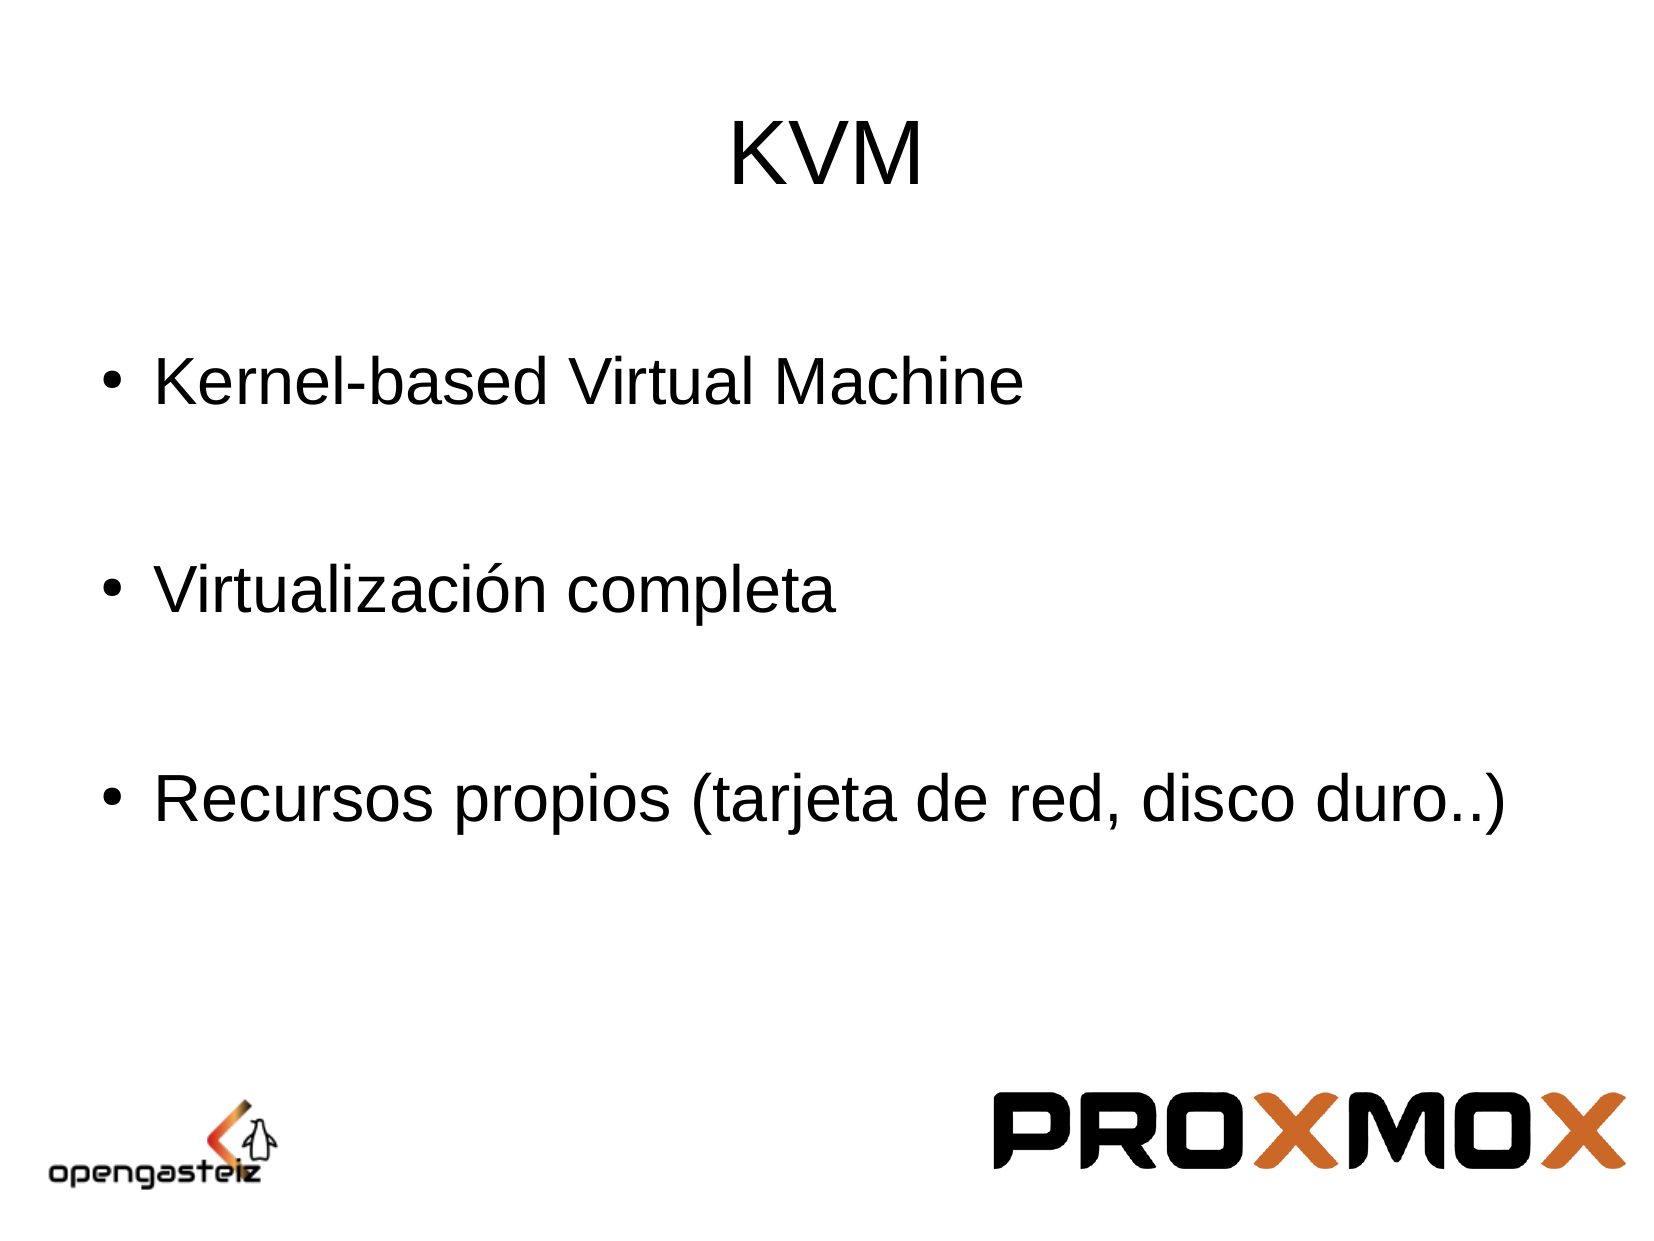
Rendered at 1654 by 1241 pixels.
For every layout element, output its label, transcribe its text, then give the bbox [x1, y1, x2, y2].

title KVM [82, 49, 1571, 257]
picture [35, 1086, 297, 1201]
list Kernel-based Virtual Machine Virtualización completa Recursos propios (tarjeta de red, disco duro..) [82, 343, 1571, 1063]
picture [988, 1034, 1631, 1217]
